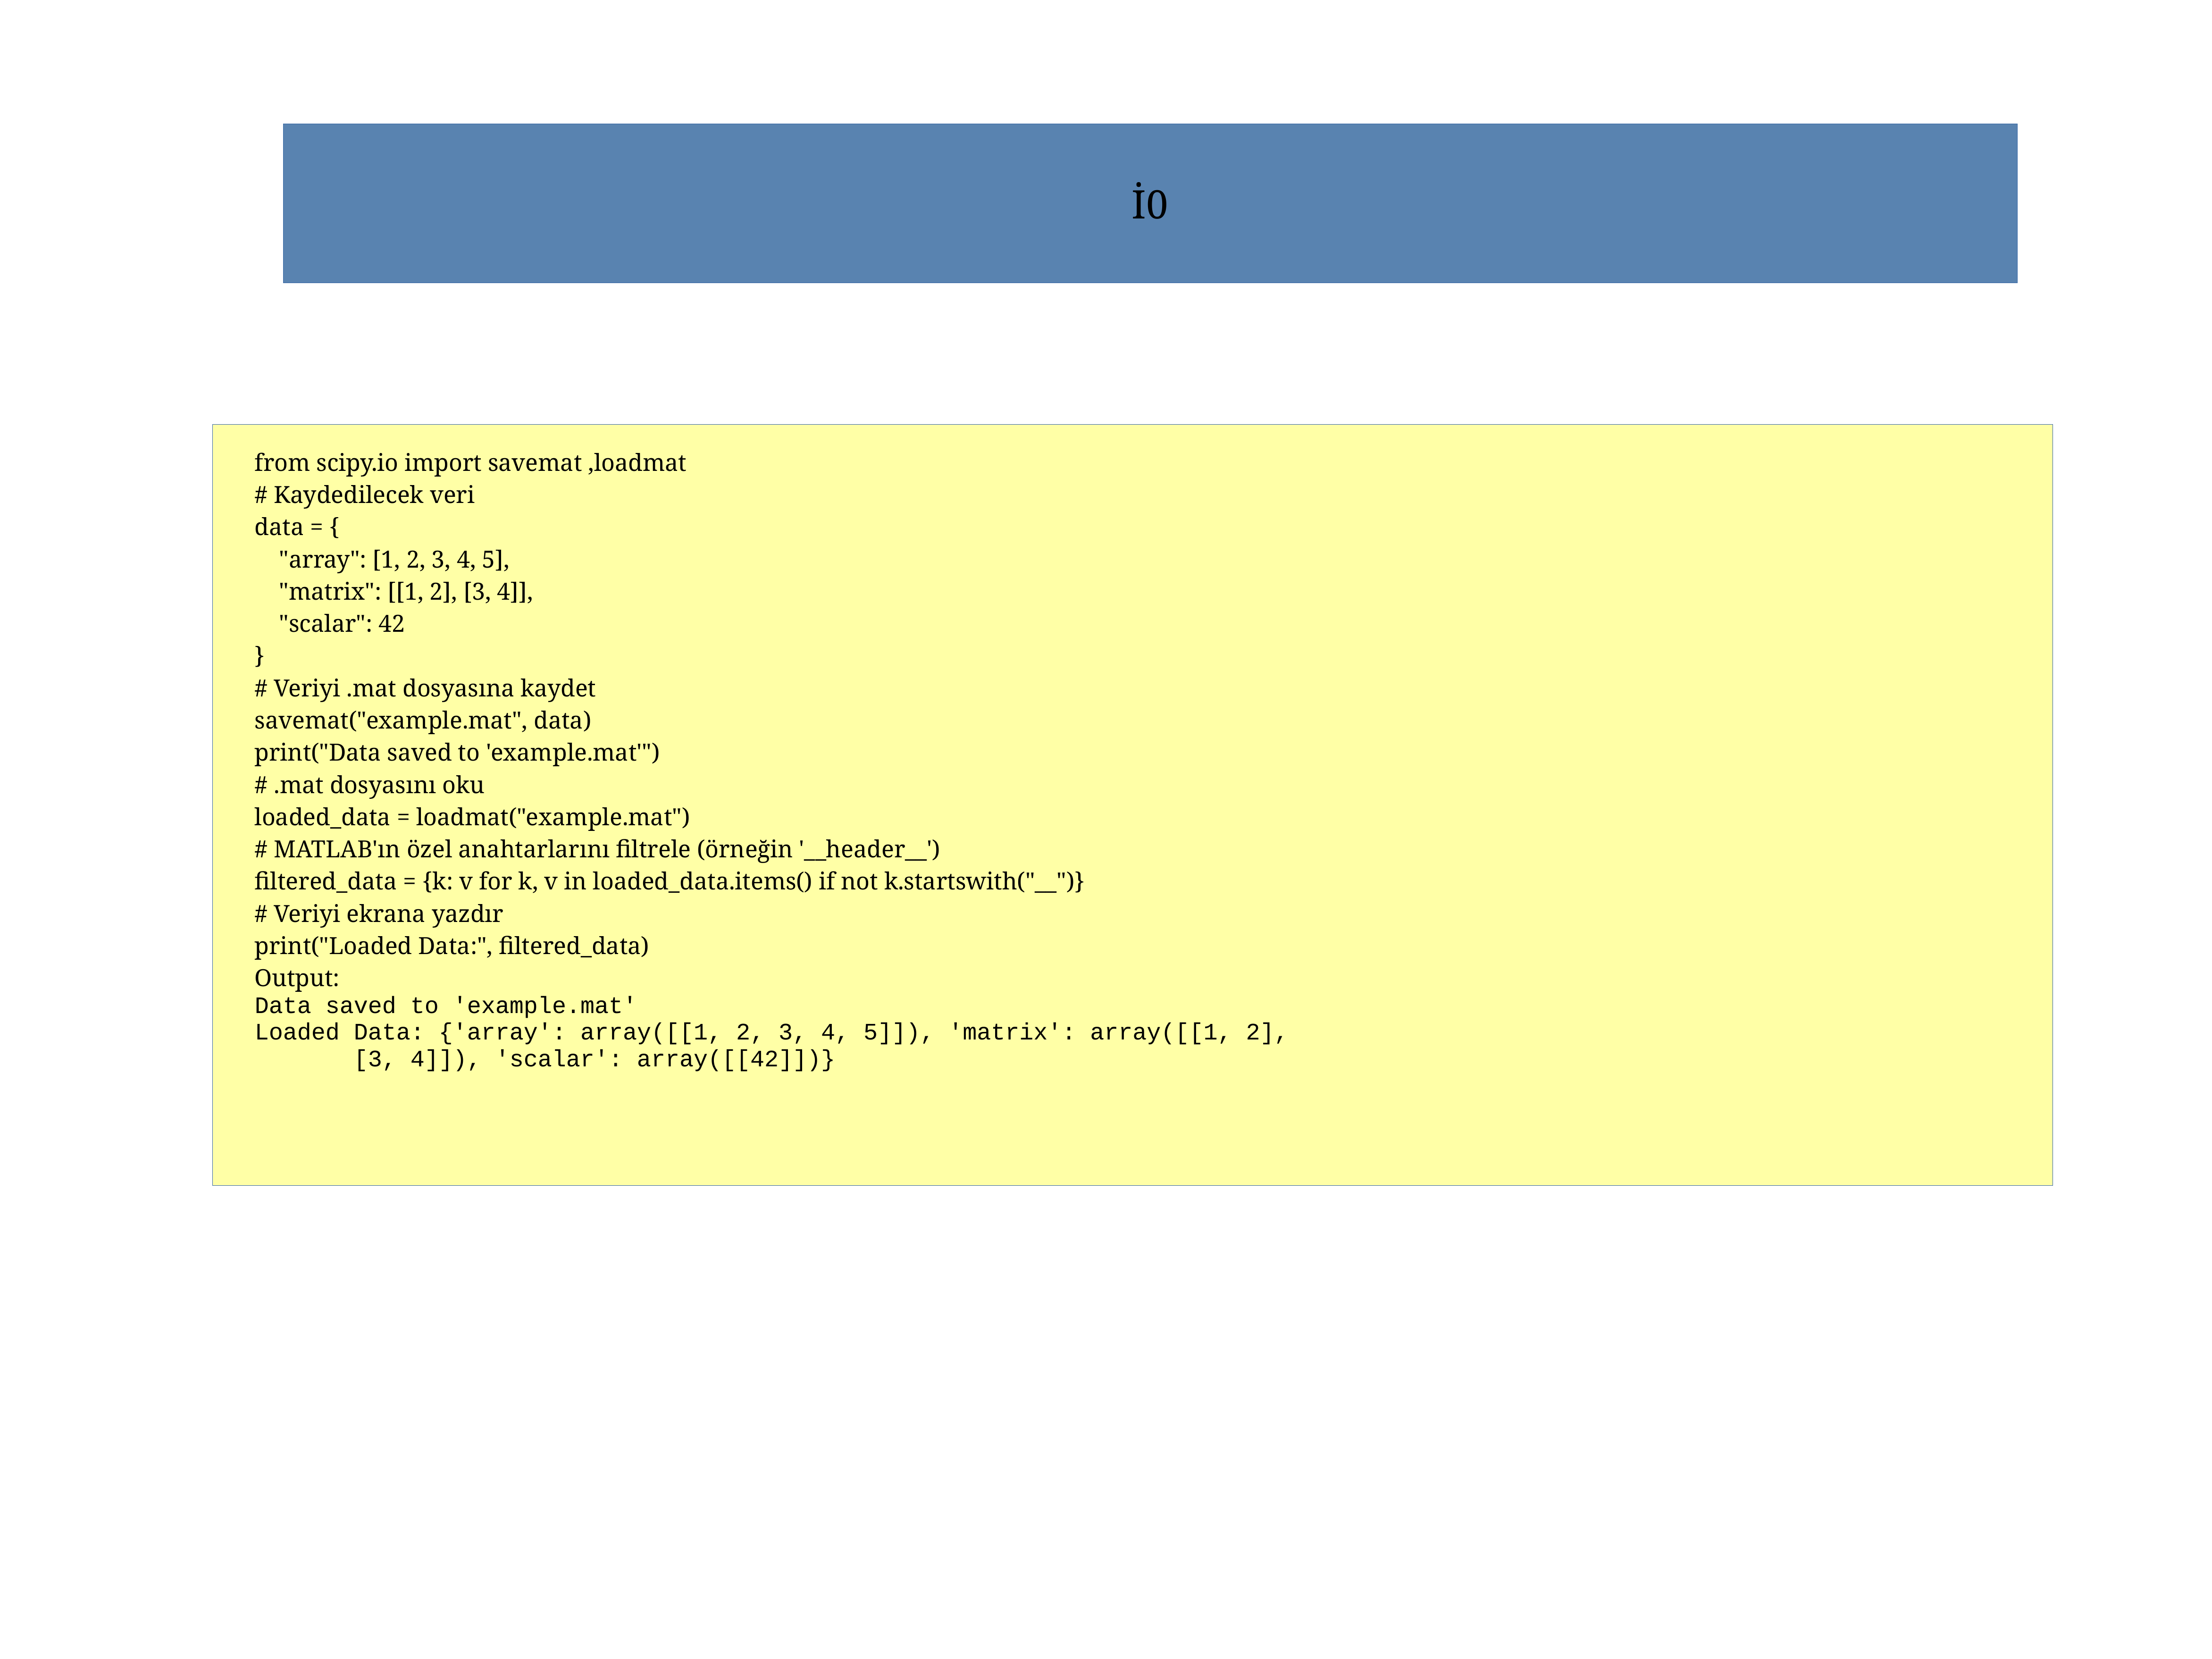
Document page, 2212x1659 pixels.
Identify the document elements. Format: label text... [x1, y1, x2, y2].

text_box İ0 [283, 124, 2018, 283]
text_box from scipy.io import savemat ,loadmat # Kaydedilecek veri data = { "array": [1, 2, 3, 4, 5], "matrix": [[1, 2], [3, 4]], "scalar": 42 } # Veriyi .mat dosyasına kaydet savemat("example.mat", data) print("Data saved to 'example.mat'") # .mat dosyasını oku loaded_data = loadmat("example.mat") # MATLAB'ın özel anahtarlarını filtrele (örneğin '__header__') filtered_data = {k: v for k, v in loaded_data.items() if not k.startswith("__")} # Veriyi ekrana yazdır print("Loaded Data:", filtered_data) Output: Data saved to 'example.mat' Loaded Data: {'array': array([[1, 2, 3, 4, 5]]), 'matrix': array([[1, 2], [3, 4]]), 'scalar': array([[42]])} [248, 442, 1947, 1118]
text_box [212, 424, 2053, 1186]
